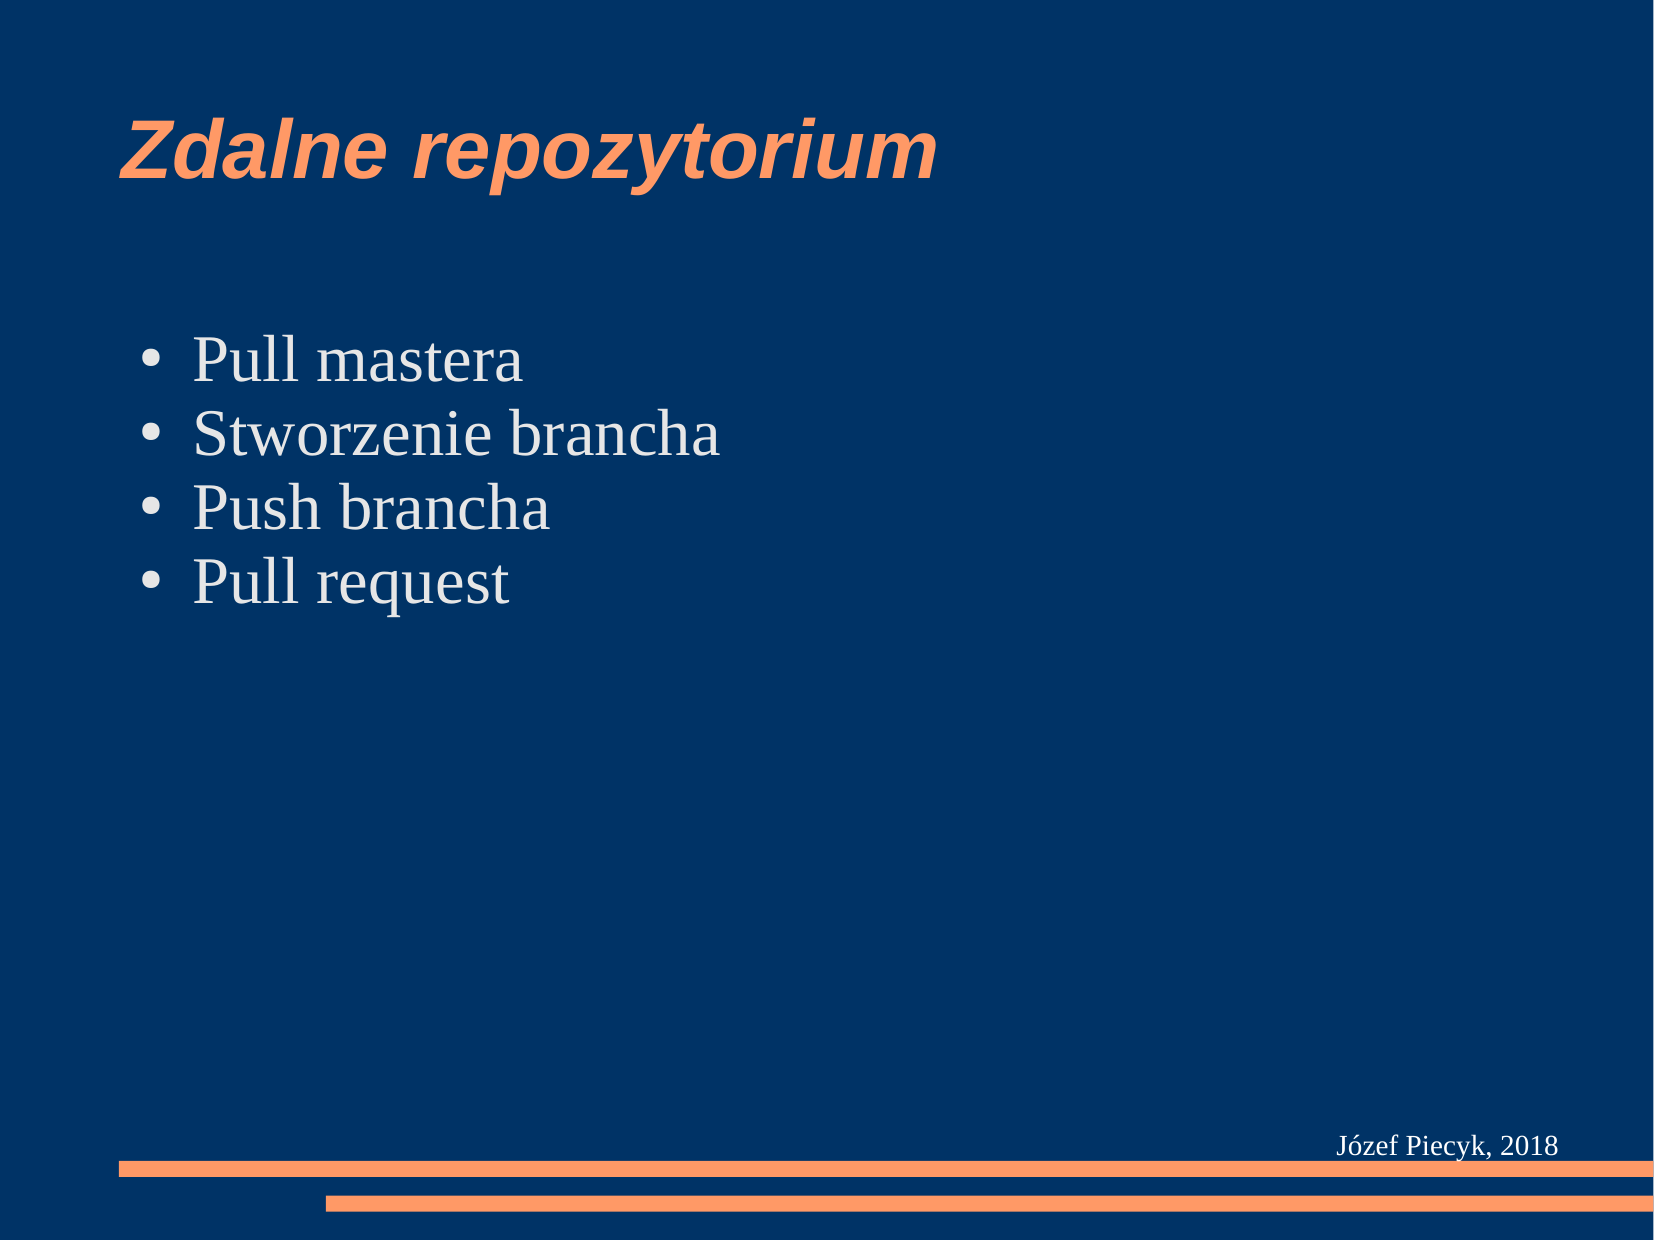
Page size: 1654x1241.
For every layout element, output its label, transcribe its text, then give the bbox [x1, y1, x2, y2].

list Pull mastera Stworzenie brancha Push brancha Pull request [121, 322, 1561, 1132]
title Zdalne repozytorium [121, 46, 1534, 254]
